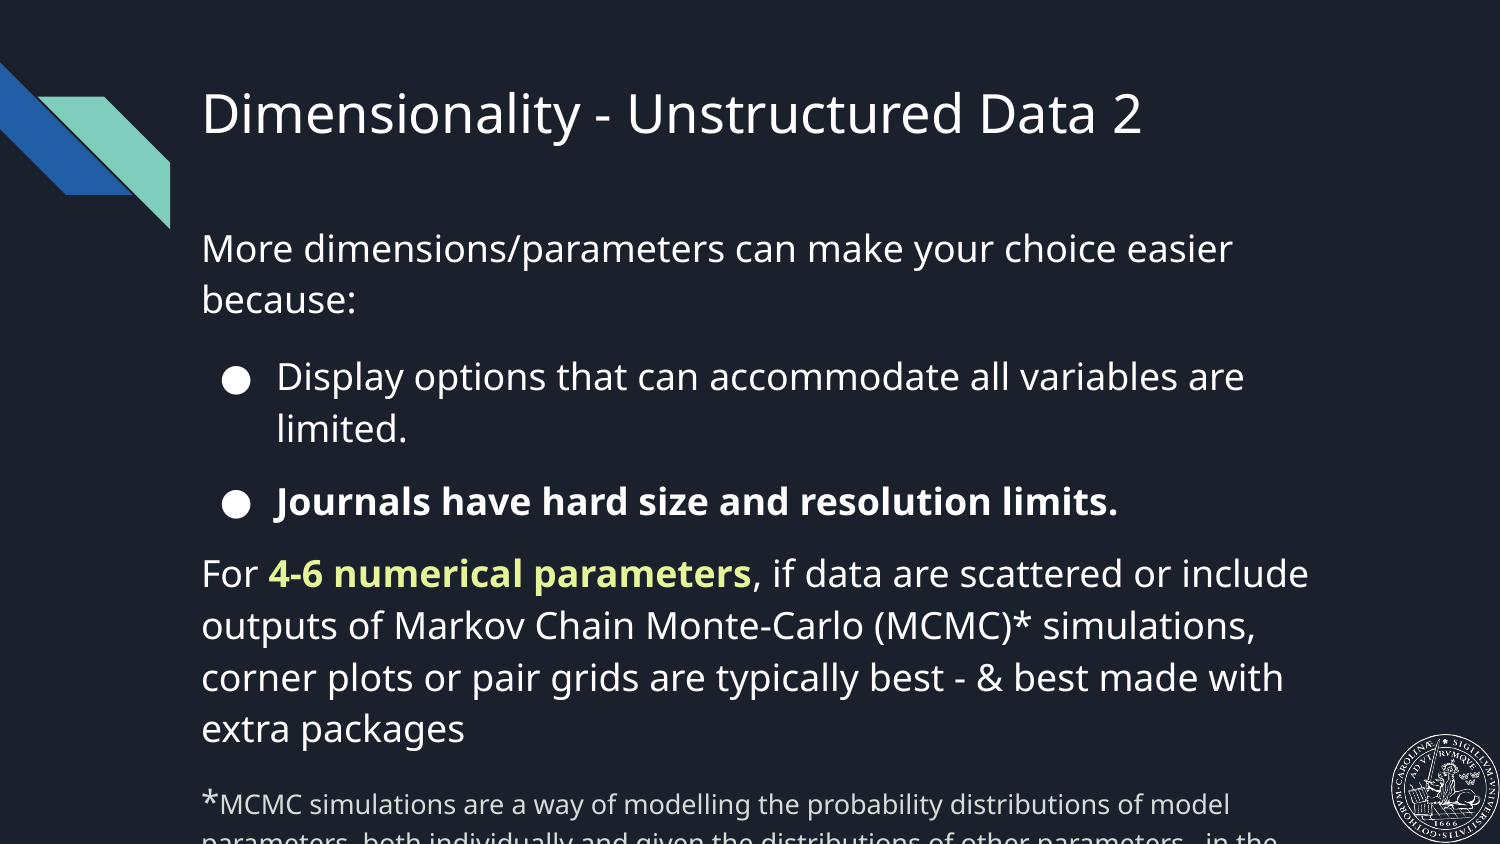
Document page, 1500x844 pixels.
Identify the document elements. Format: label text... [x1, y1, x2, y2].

picture [1382, 724, 1500, 844]
list More dimensions/parameters can make your choice easier because: Display options that can accommodate all variables are limited. Journals have hard size and resolution limits. For 4-6 numerical parameters, if data are scattered or include outputs of Markov Chain Monte-Carlo (MCMC)* simulations, corner plots or pair grids are typically best - & best made with extra packages *MCMC simulations are a way of modelling the probability distributions of model parameters, both individually and given the distributions of other parameters, in the Bayesian framework of statistics where, instead of the data, it’s the model that is assumed to be uncertain. [186, 203, 1363, 794]
title Dimensionality - Unstructured Data 2 [186, 64, 1341, 203]
